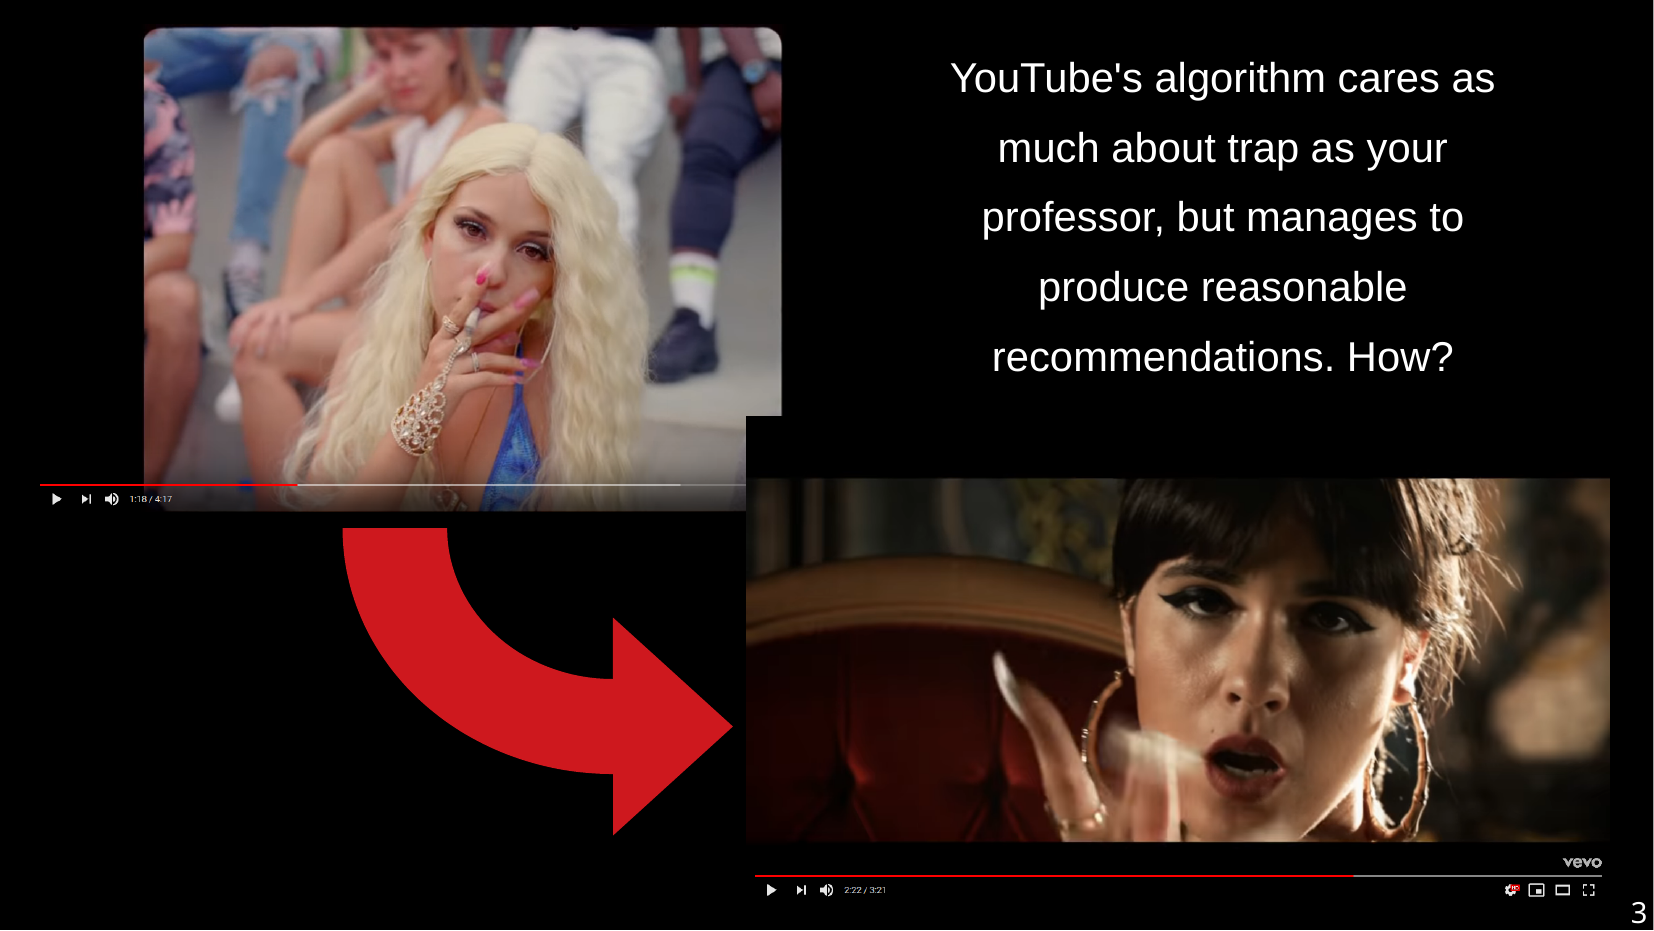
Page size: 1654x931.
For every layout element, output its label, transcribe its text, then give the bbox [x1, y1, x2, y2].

text_box YouTube's algorithm cares as much about trap as your professor, but manages to produce reasonable recommendations. How? [841, 21, 1605, 391]
picture [31, 24, 1610, 903]
text_box [342, 528, 733, 836]
